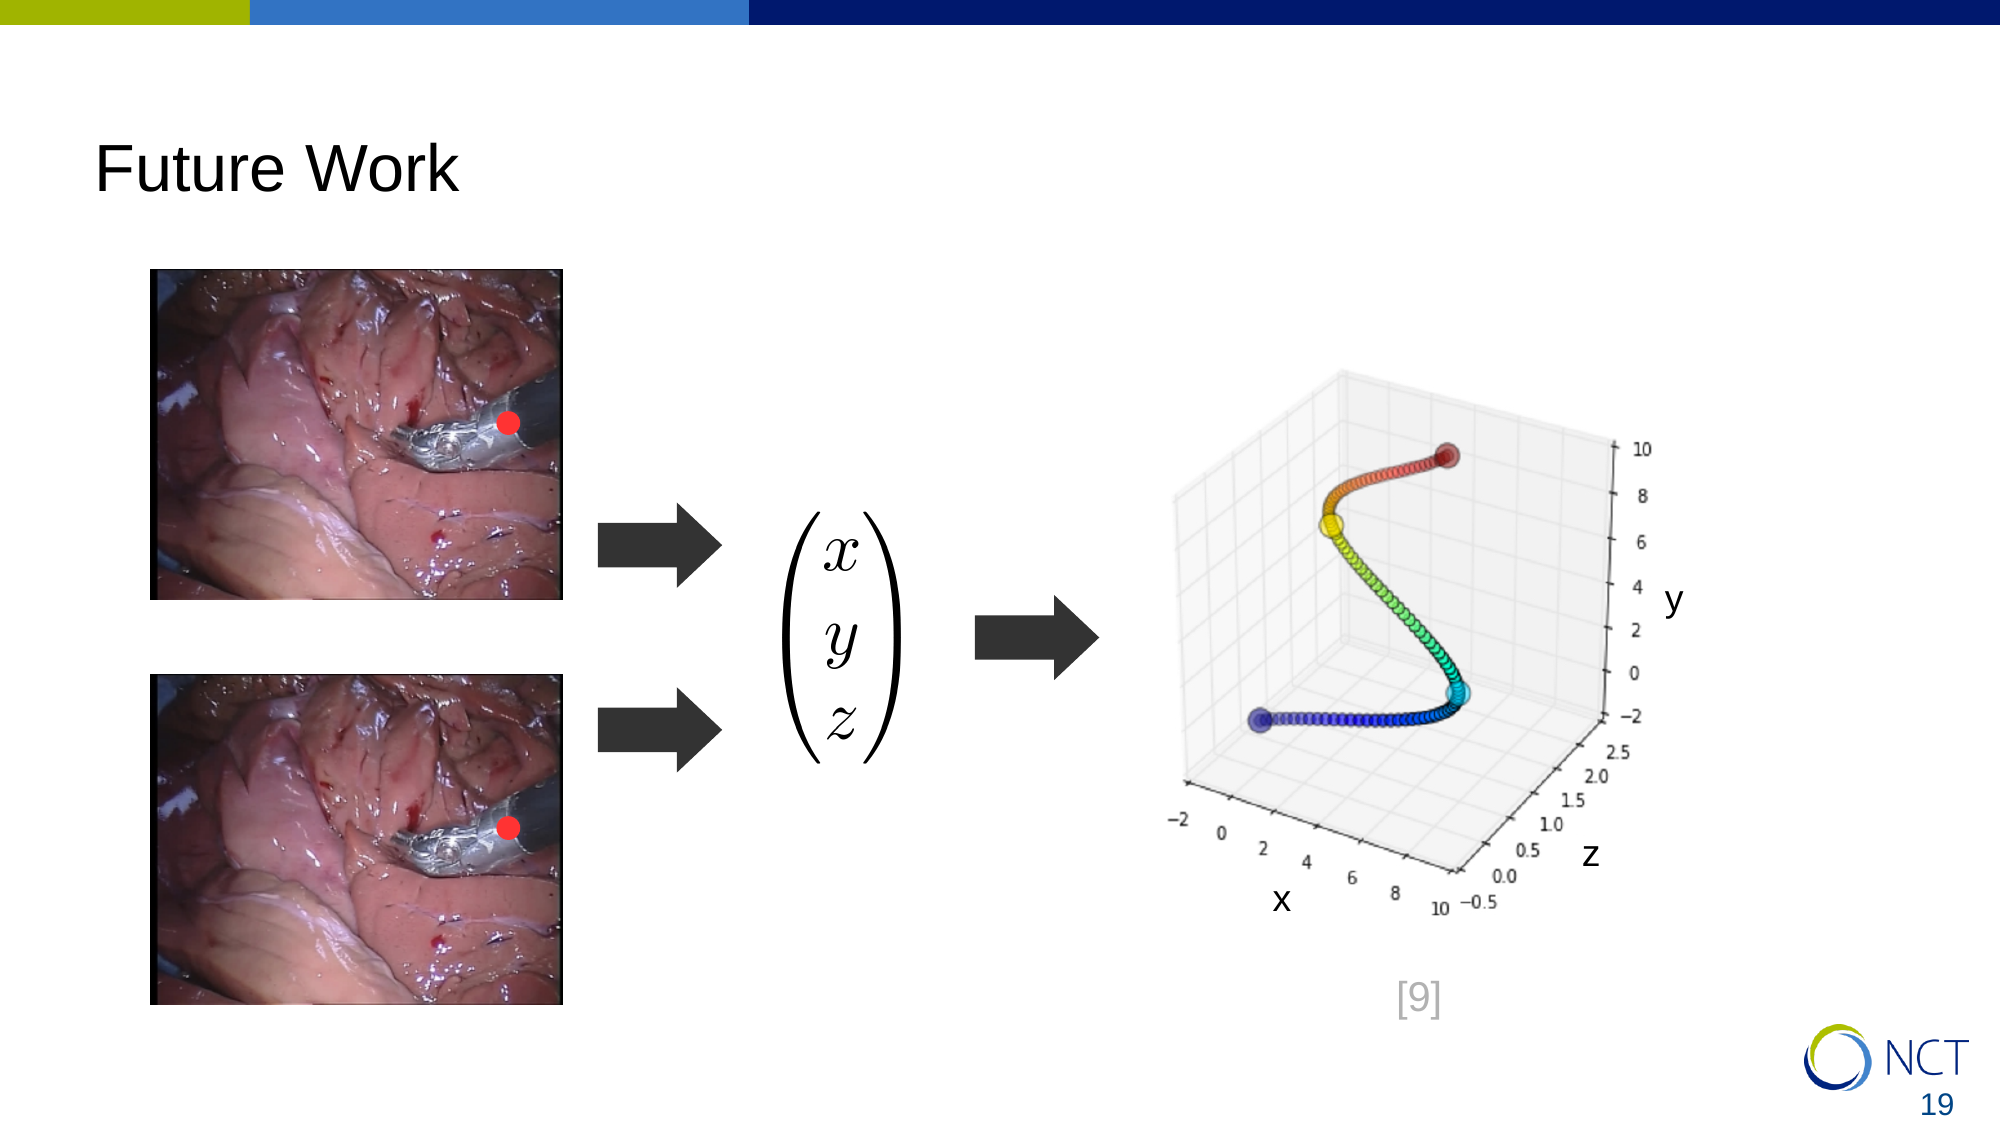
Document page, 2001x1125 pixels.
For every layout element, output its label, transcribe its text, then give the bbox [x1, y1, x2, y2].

text_box x [1257, 870, 1321, 951]
picture [1155, 348, 1694, 927]
picture [782, 511, 901, 764]
text_box [597, 502, 723, 588]
text_box [496, 816, 521, 840]
picture [1804, 1024, 1969, 1091]
picture [150, 674, 563, 1006]
title Future Work [94, 75, 1886, 263]
picture [150, 269, 563, 601]
text_box [974, 594, 1100, 681]
text_box [496, 411, 521, 435]
text_box z [1567, 825, 1651, 906]
text_box y [1650, 570, 1713, 651]
text_box [597, 687, 723, 773]
text_box [9] [1395, 973, 1453, 1036]
text_box 19 [1905, 1080, 1981, 1125]
